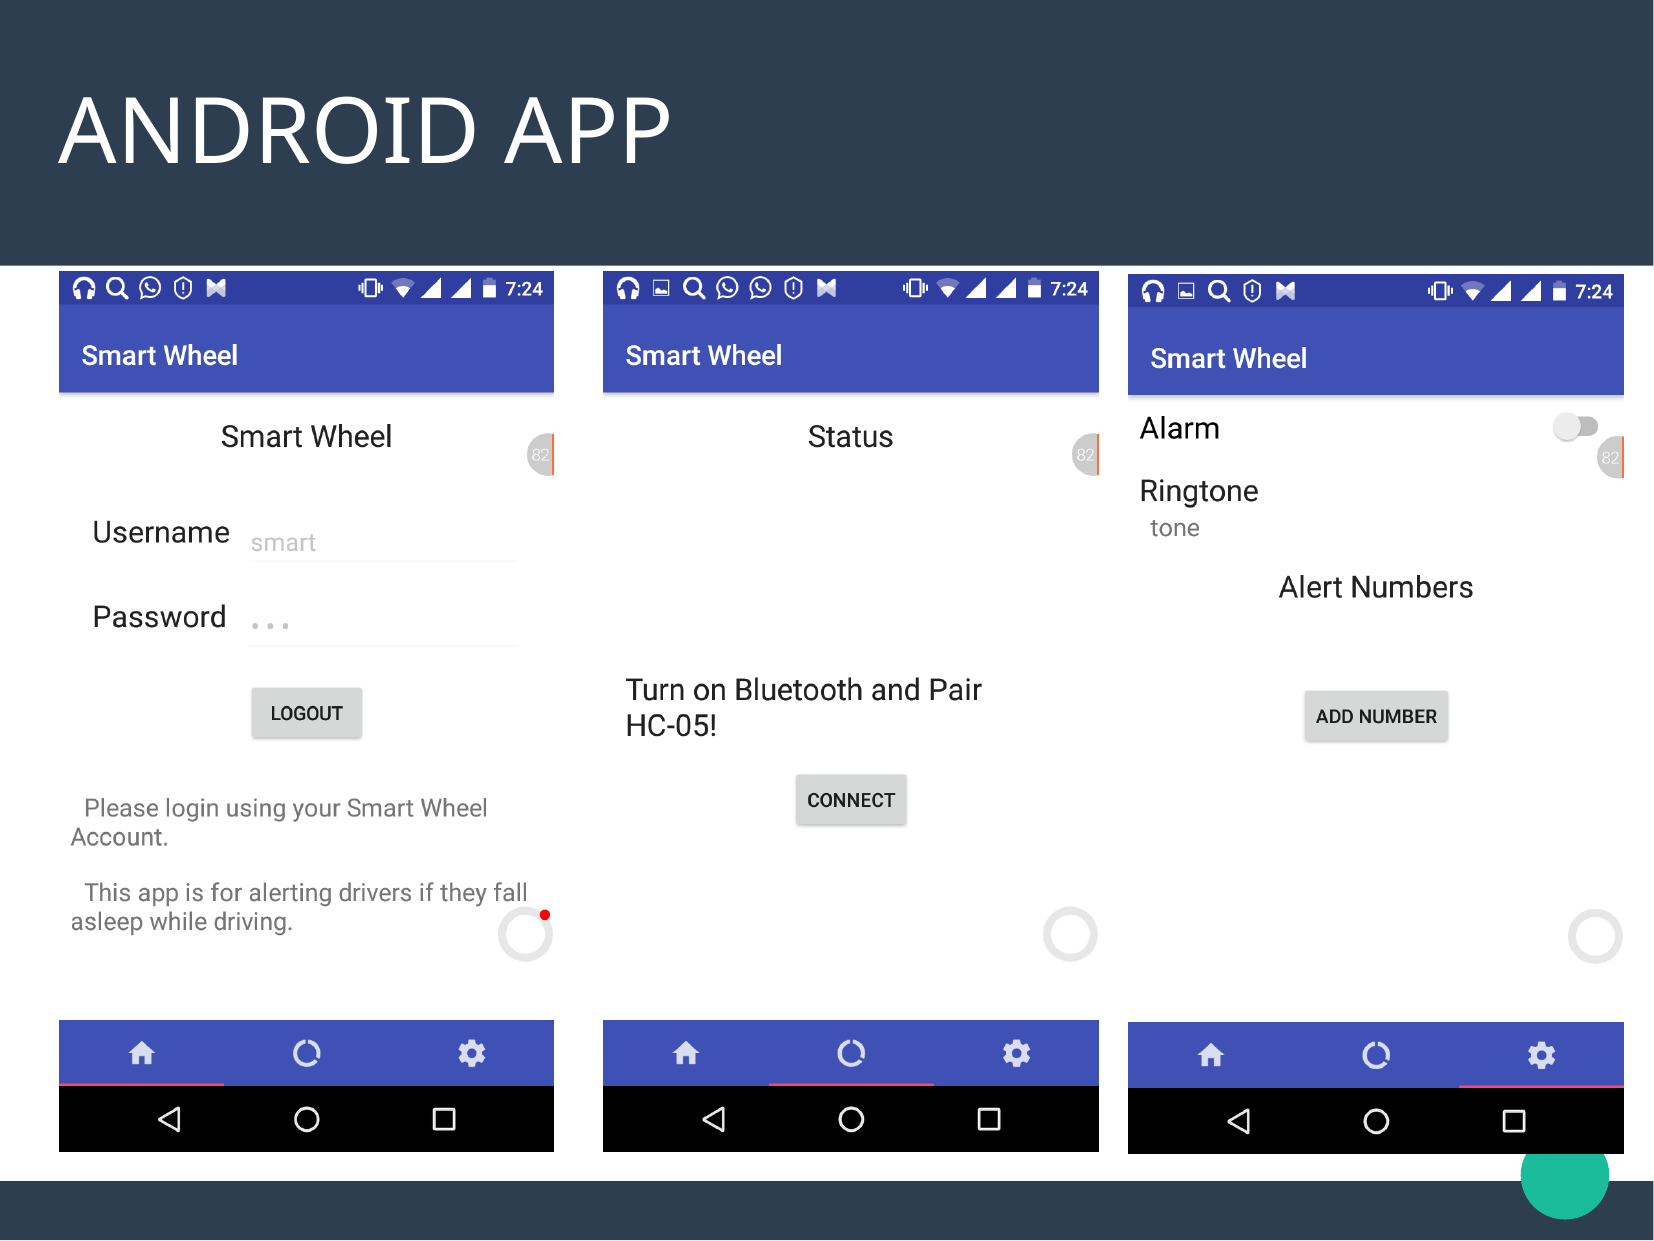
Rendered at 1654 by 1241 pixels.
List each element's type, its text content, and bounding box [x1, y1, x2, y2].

picture [1128, 274, 1624, 1155]
picture [59, 271, 554, 1152]
picture [603, 271, 1099, 1152]
title ANDROID APP [59, 49, 1595, 207]
